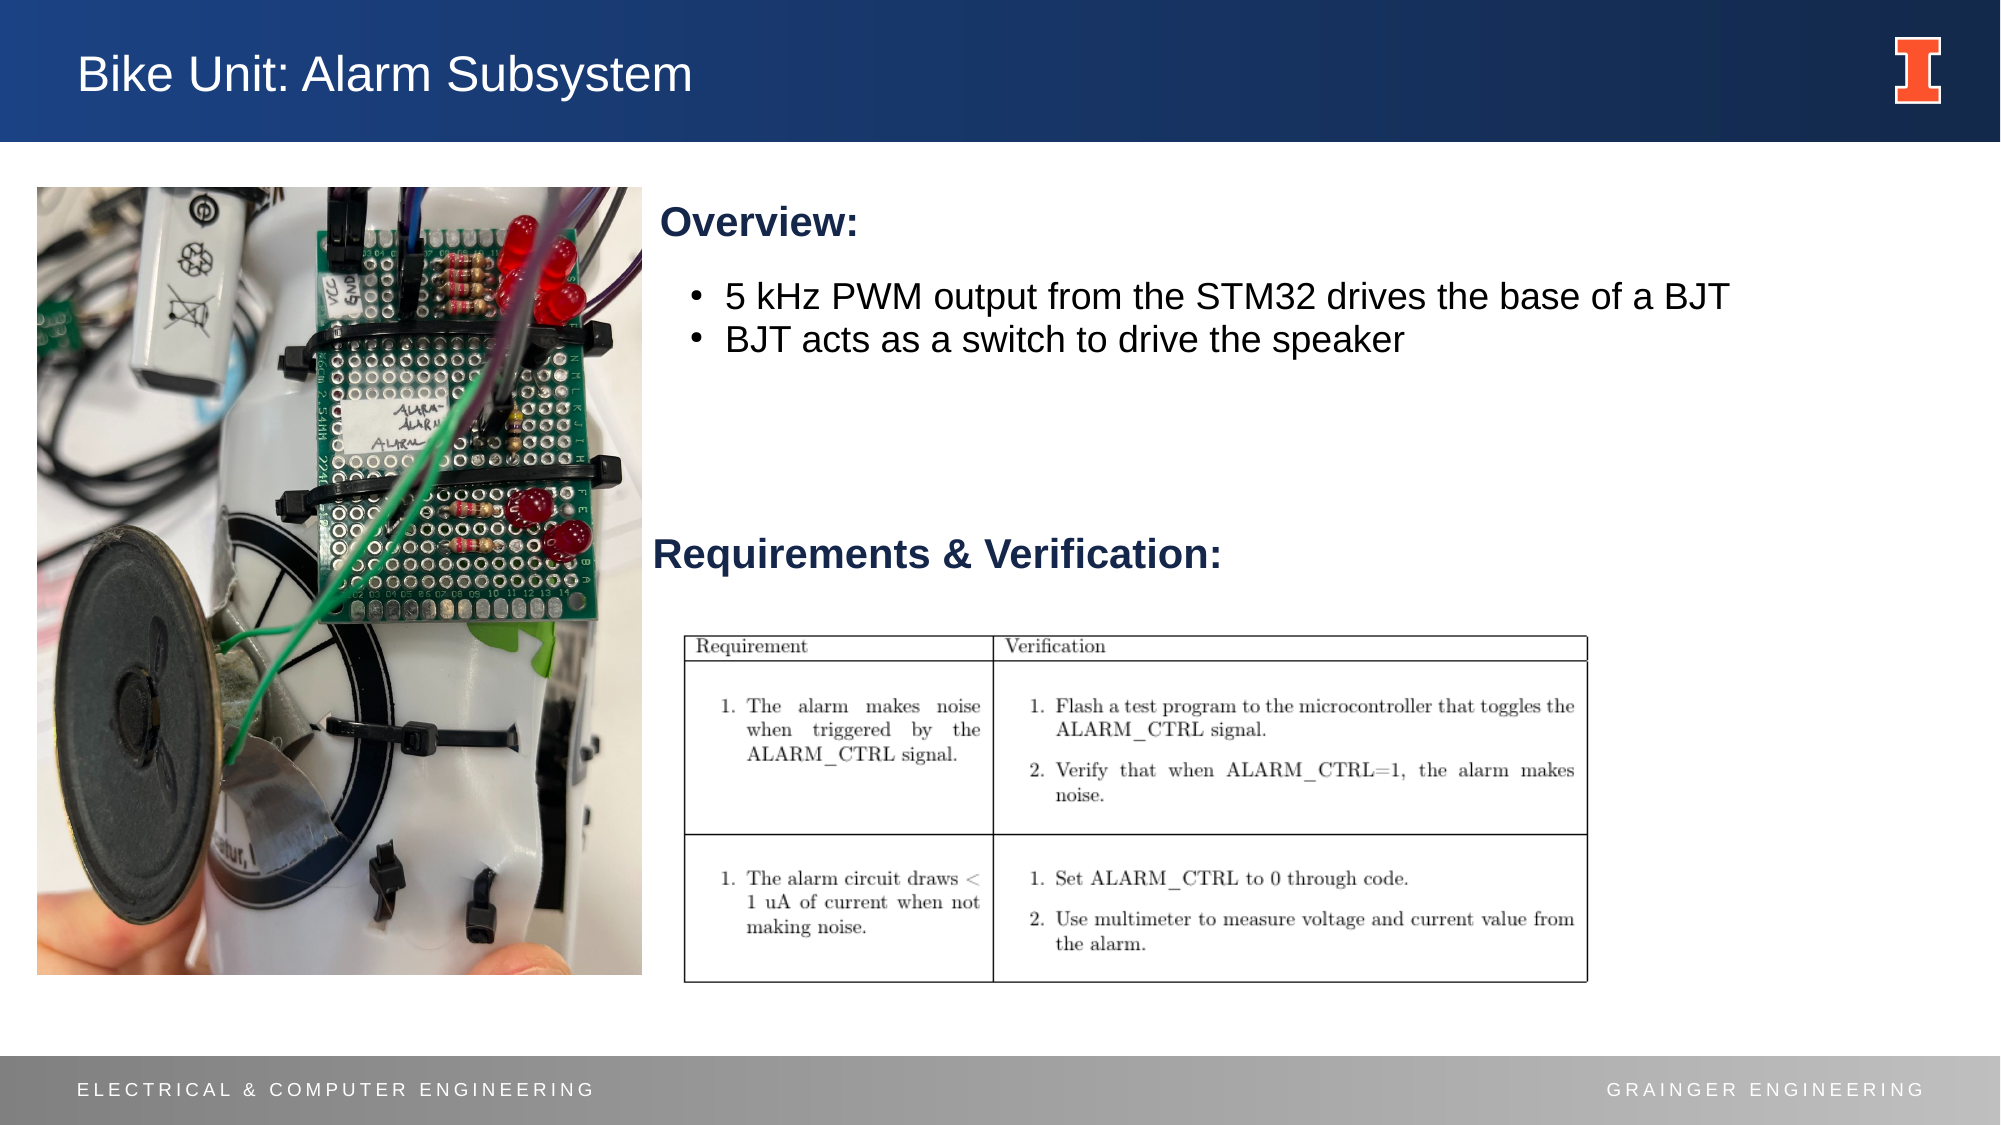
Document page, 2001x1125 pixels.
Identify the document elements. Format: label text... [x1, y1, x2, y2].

picture [675, 612, 1613, 1013]
text_box GRAINGER ENGINEERING [1531, 1070, 1938, 1108]
text_box [0, 1056, 2000, 1125]
text_box Overview: [644, 187, 1538, 269]
picture [37, 187, 642, 976]
text_box Requirements & Verification: [642, 518, 1531, 601]
picture [1895, 37, 1941, 104]
text_box 5 kHz PWM output from the STM32 drives the base of a BJT BJT acts as a switch to drive the speaker [675, 268, 1876, 368]
text_box [0, 0, 2000, 142]
text_box ELECTRICAL & COMPUTER ENGINEERING [61, 1070, 1373, 1108]
text_box Bike Unit: Alarm Subsystem [61, 33, 1852, 109]
